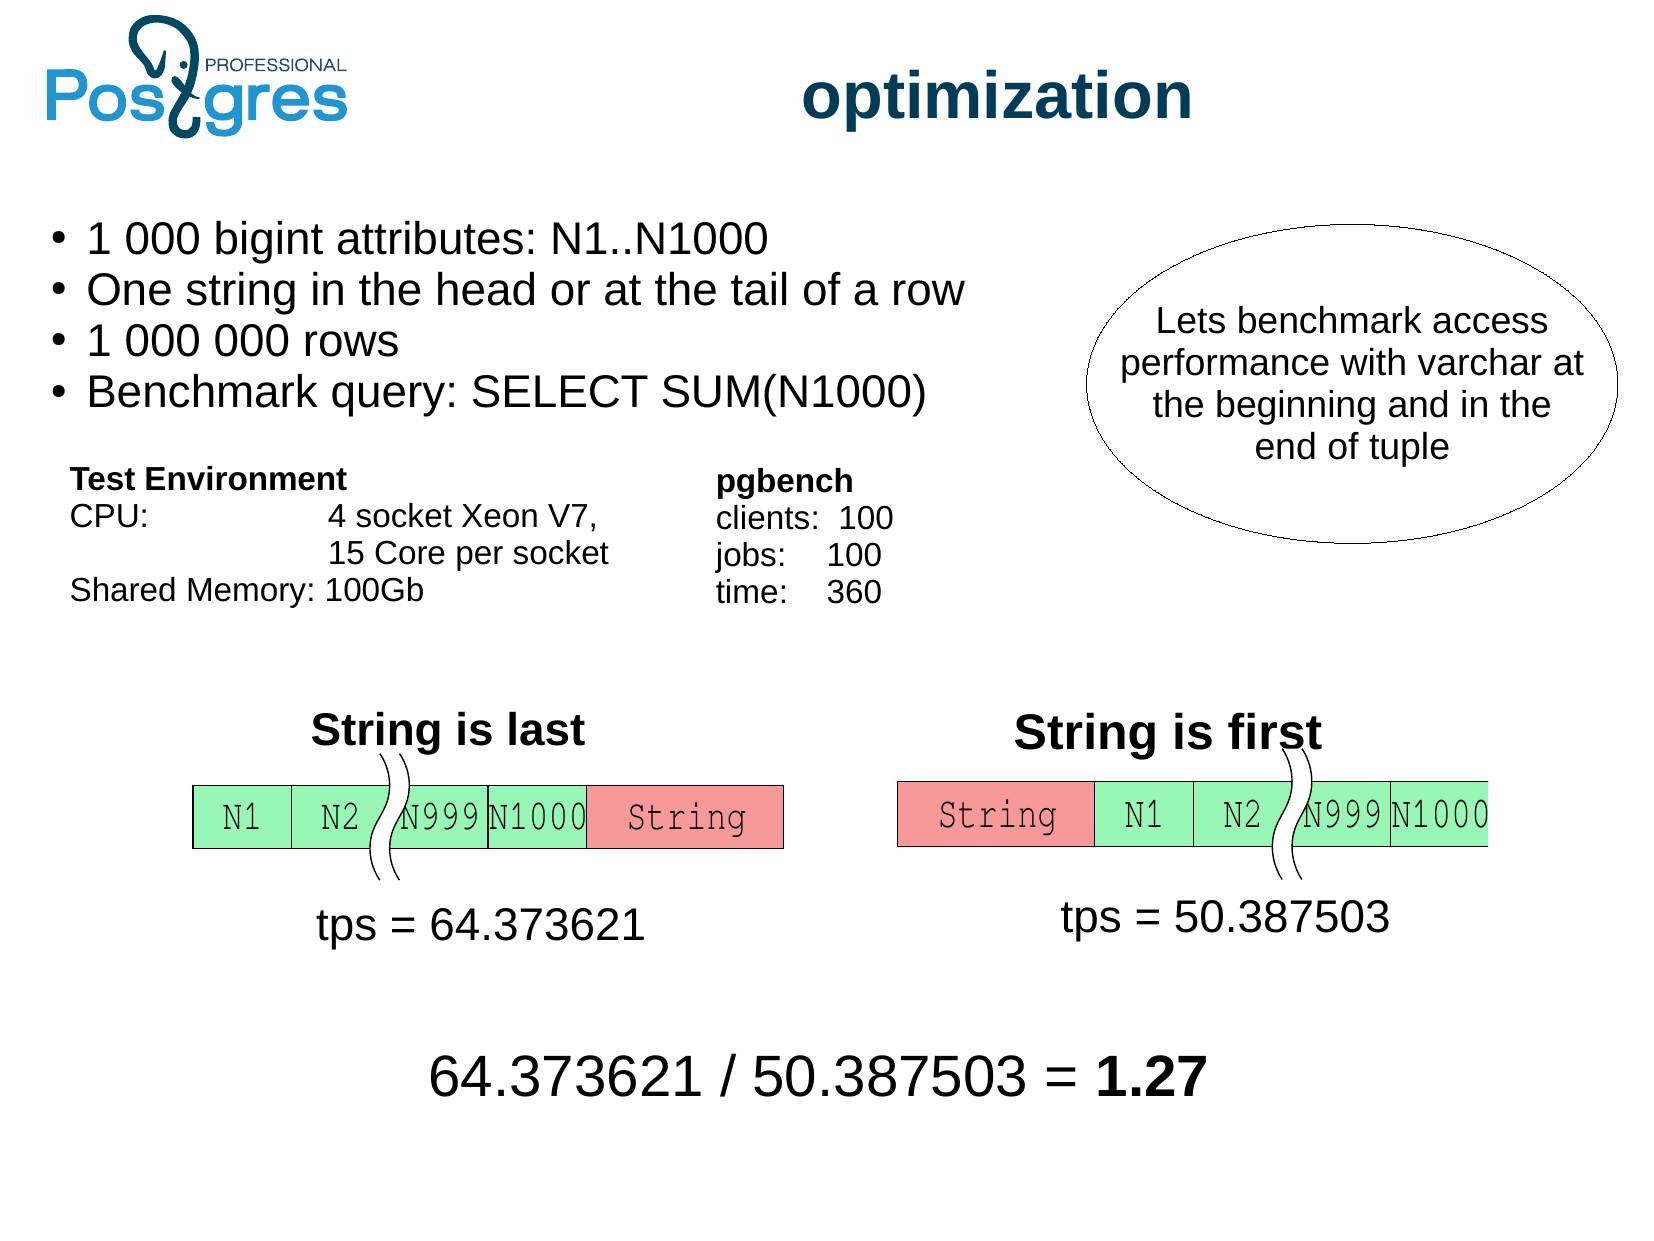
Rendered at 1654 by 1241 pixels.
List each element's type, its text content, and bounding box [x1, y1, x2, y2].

text_box tps = 64.373621 [301, 891, 719, 966]
text_box Test Environment CPU: 4 socket Xeon V7, 15 Core per socket Shared Memory: 100Gb [54, 453, 625, 617]
text_box 1 000 bigint attributes: N1..N1000 One string in the head or at the tail of a row 1 000 000 rows Benchmark query: SELECT SUM(N1000) [35, 205, 981, 426]
text_box pgbench clients: 100 jobs: 100 time: 360 [701, 455, 944, 619]
text_box String is first [999, 696, 1338, 737]
text_box Lets benchmark access performance with varchar at the beginning and in the end of tuple [1086, 224, 1618, 544]
title optimization [389, 49, 1607, 142]
text_box tps = 50.387503 [1045, 883, 1427, 966]
picture [153, 726, 792, 904]
text_box String is last [295, 696, 610, 726]
text_box 64.373621 / 50.387503 = 1.27 [413, 1036, 1229, 1123]
picture [862, 737, 1489, 904]
